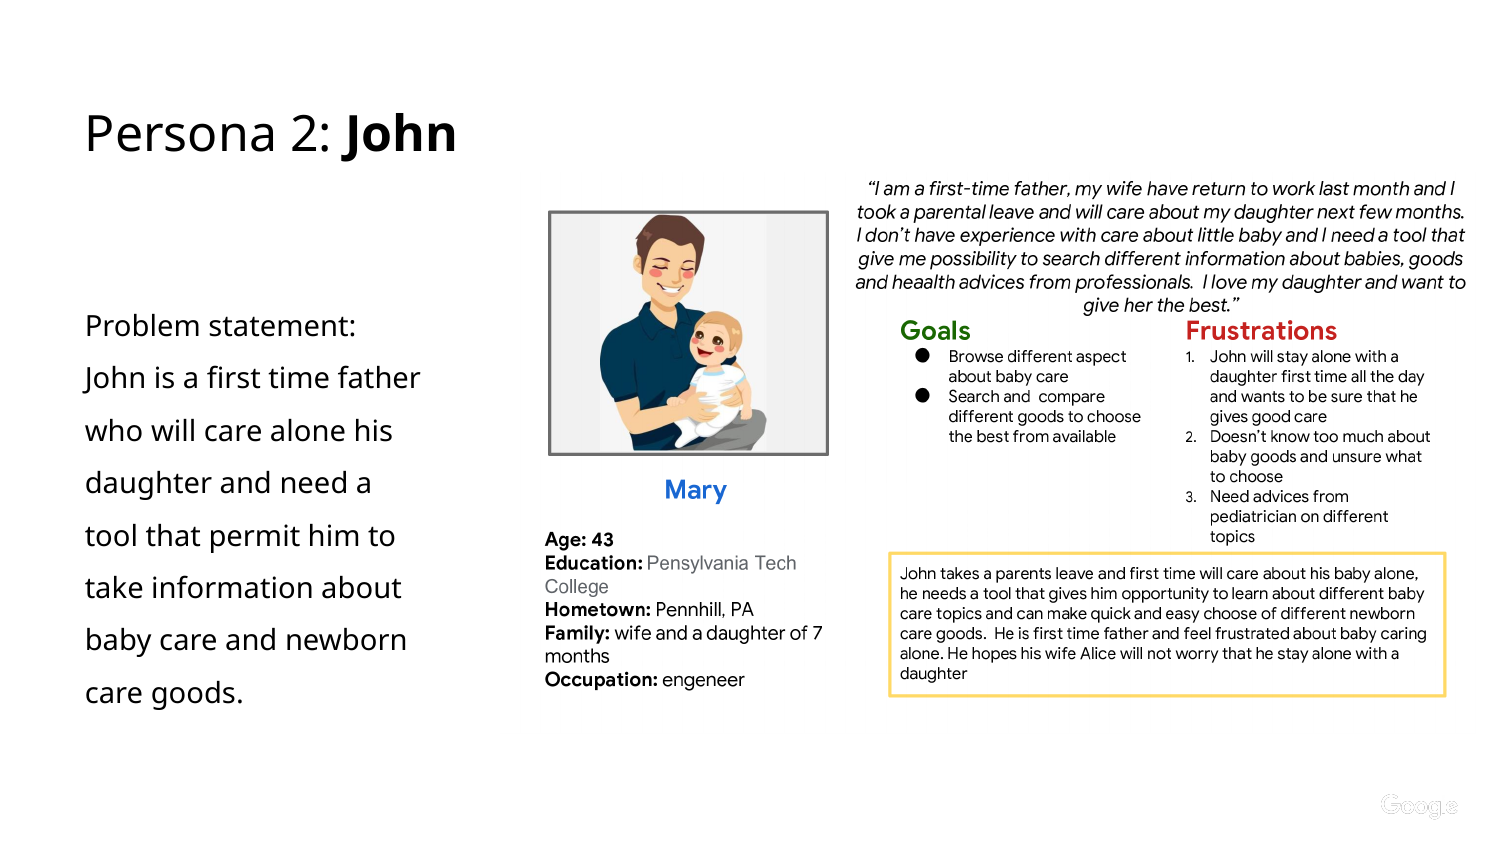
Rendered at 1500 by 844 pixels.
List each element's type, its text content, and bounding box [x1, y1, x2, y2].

text_box Persona 2: John [84, 85, 1087, 177]
picture [500, 172, 1476, 734]
picture [1381, 794, 1458, 820]
text_box Problem statement: John is a first time father who will care alone his daughter and need a tool that permit him to take information about baby care and newborn care goods. [84, 274, 444, 777]
